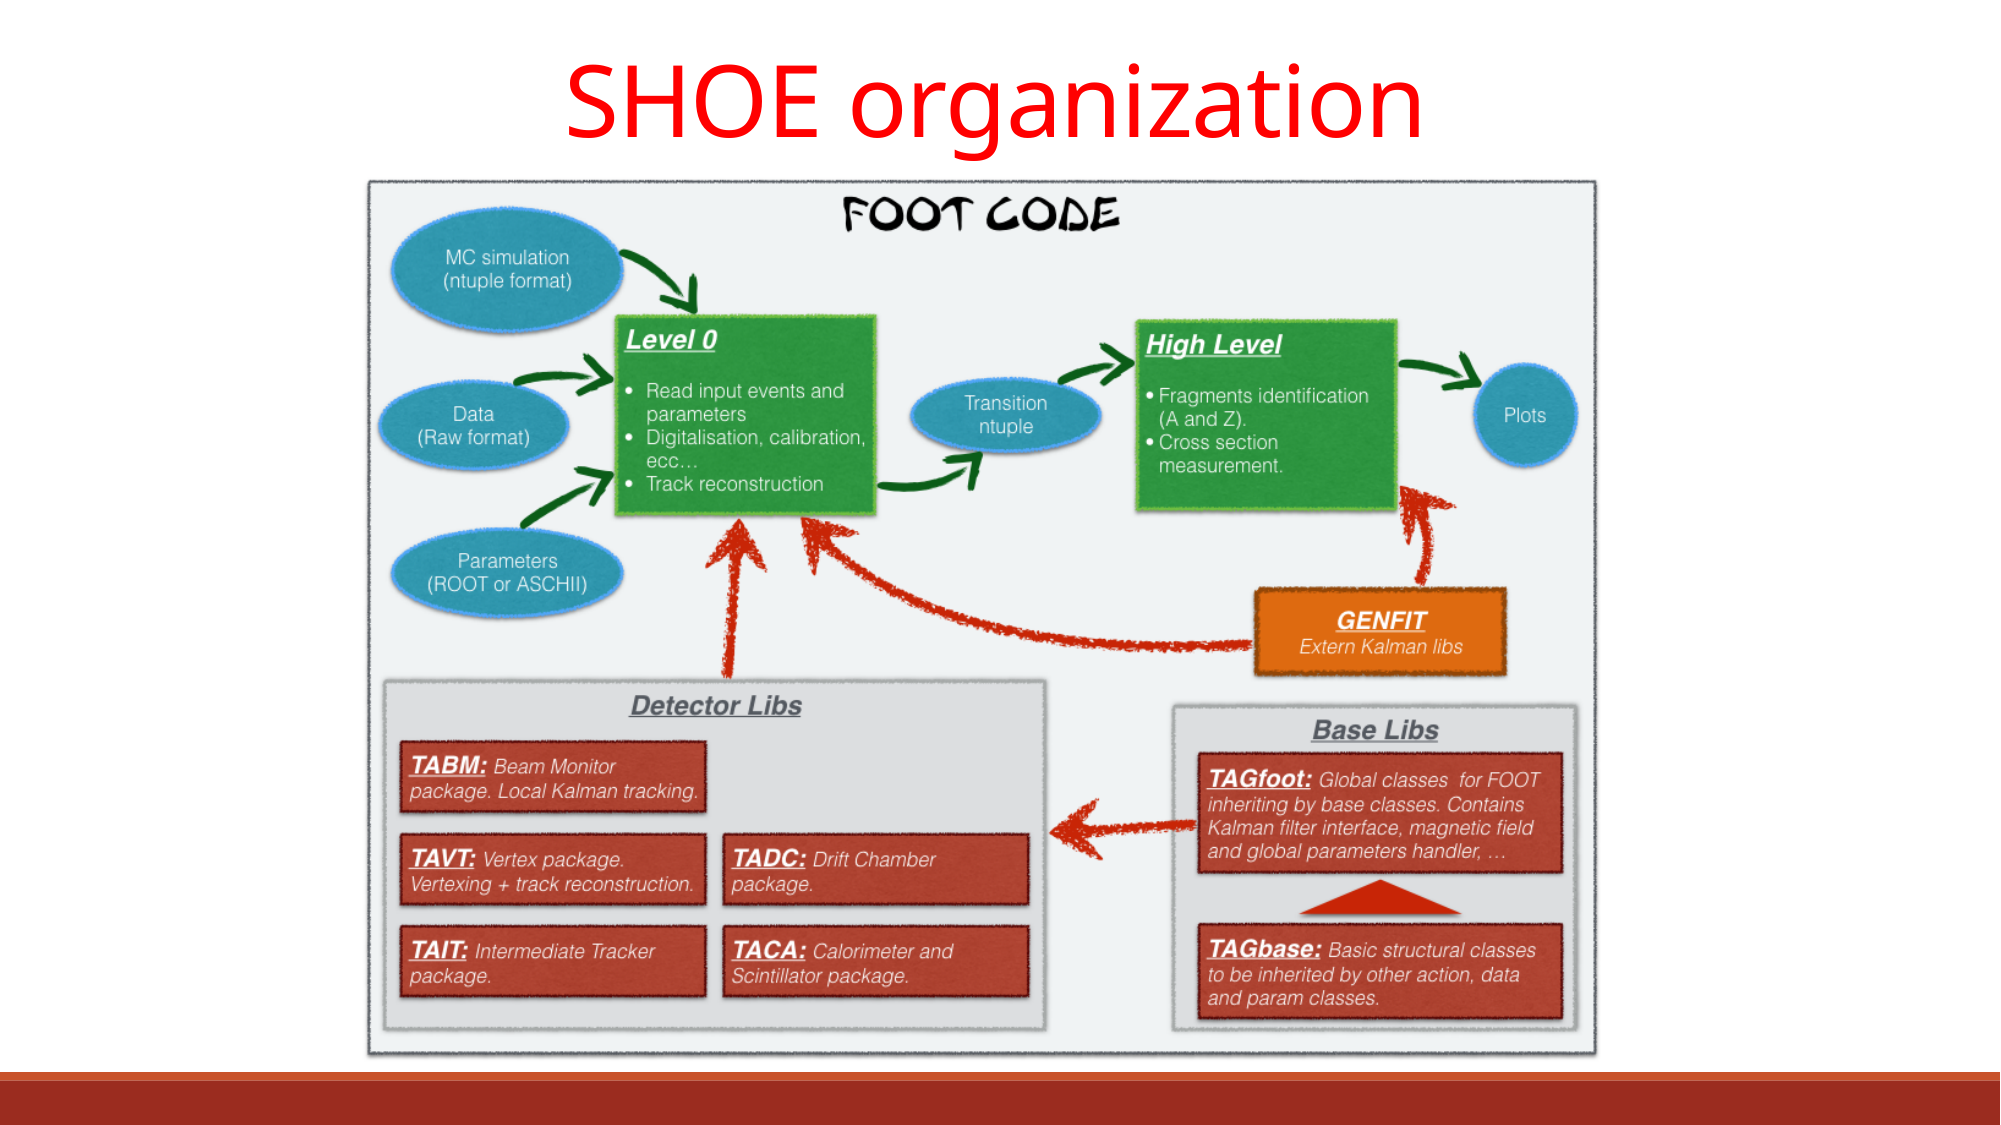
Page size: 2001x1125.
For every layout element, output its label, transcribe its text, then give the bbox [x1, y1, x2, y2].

text_box SHOE organization [0, 35, 2000, 338]
picture [354, 338, 1607, 1063]
text_box [0, 1072, 2000, 1125]
